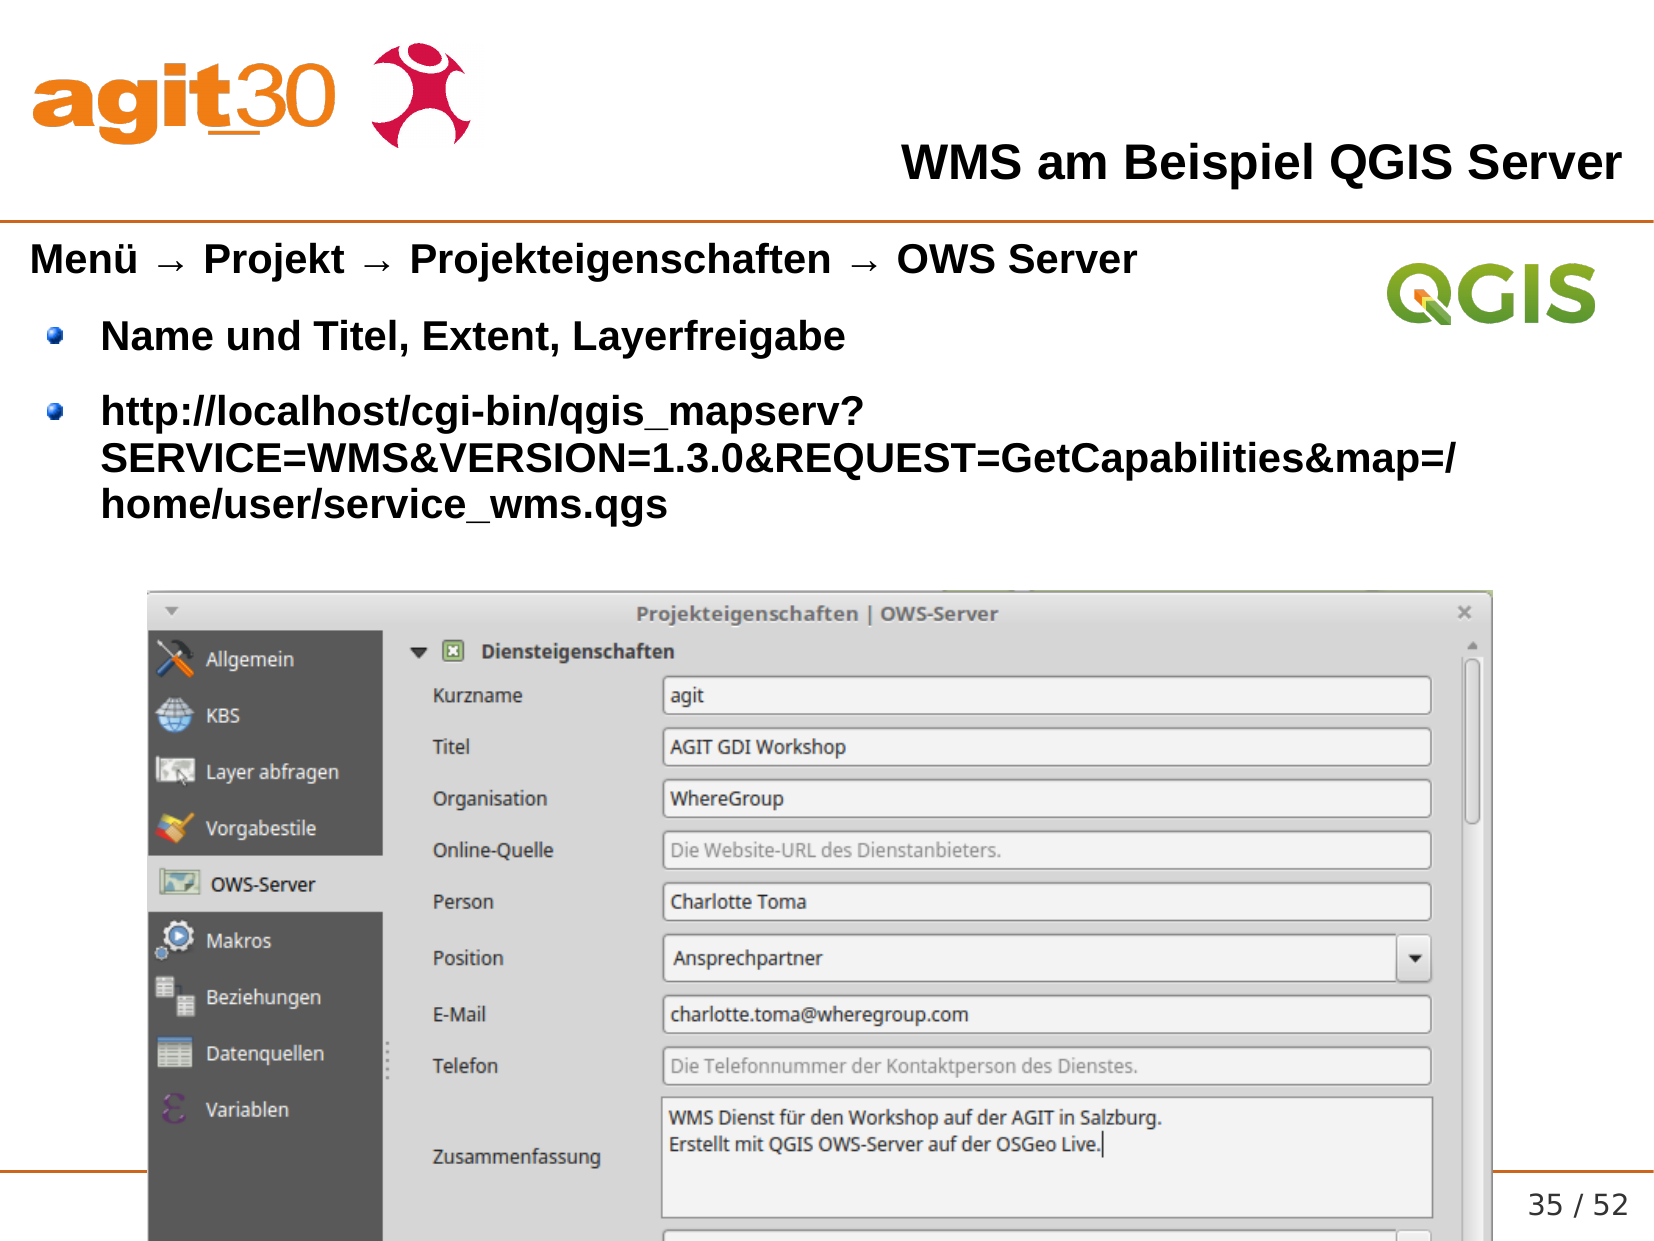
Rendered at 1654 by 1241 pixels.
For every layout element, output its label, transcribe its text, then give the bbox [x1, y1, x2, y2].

list Menü → Projekt → Projekteigenschaften → OWS Server Name und Titel, Extent, Layerfreigabe http://localhost/cgi-bin/qgis_mapserv?SERVICE=WMS&VERSION=1.3.0&REQUEST=GetCapabilities&map=/home/user/service_wms.qgs [29, 236, 1565, 1173]
picture [1387, 263, 1595, 325]
picture [147, 590, 1493, 1241]
title WMS am Beispiel QGIS Server [135, 88, 1625, 237]
picture [29, 58, 340, 148]
